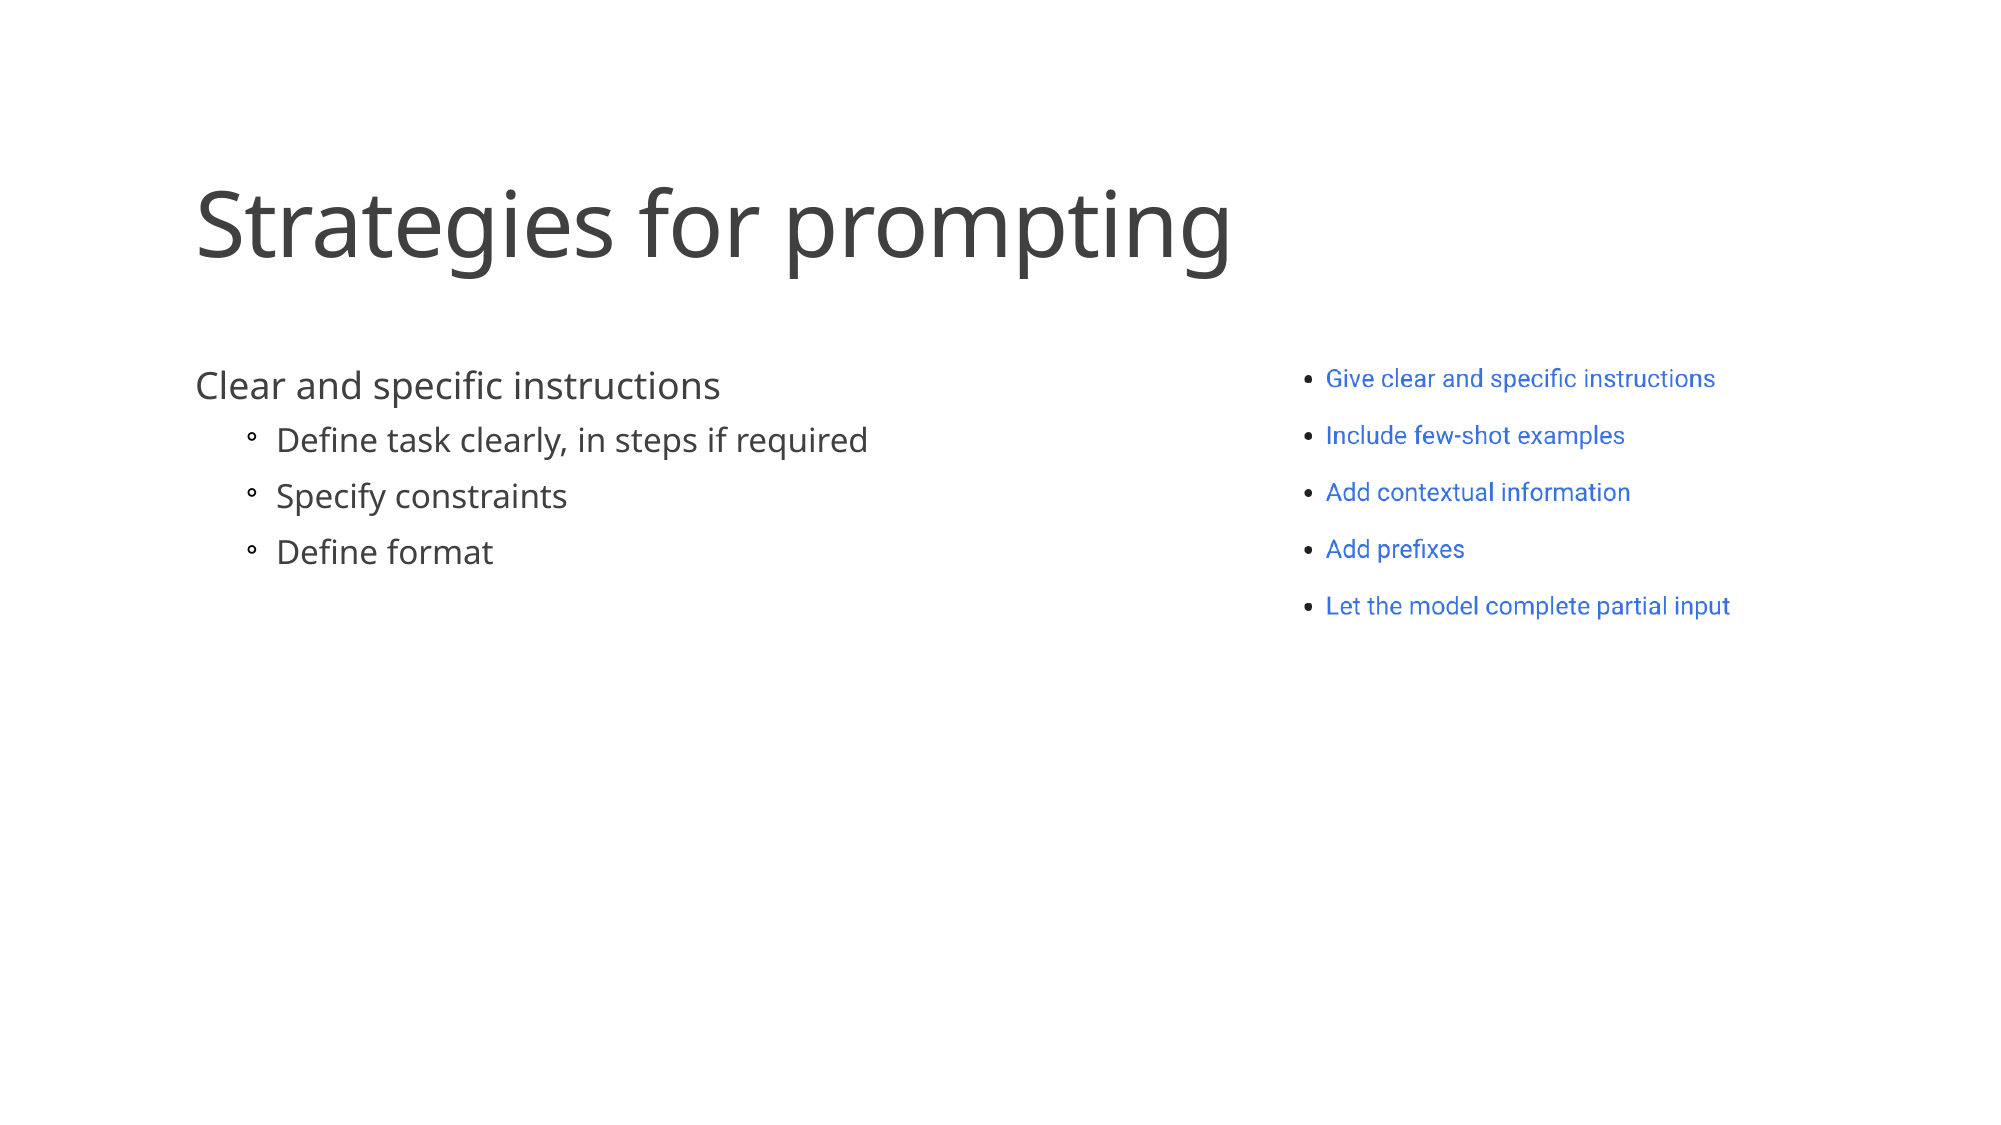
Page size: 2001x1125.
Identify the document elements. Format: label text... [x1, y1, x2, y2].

picture [1267, 345, 1831, 645]
title Strategies for prompting [180, 47, 1831, 286]
list Clear and specific instructions Define task clearly, in steps if required Specify constraints Define format [180, 345, 1831, 963]
